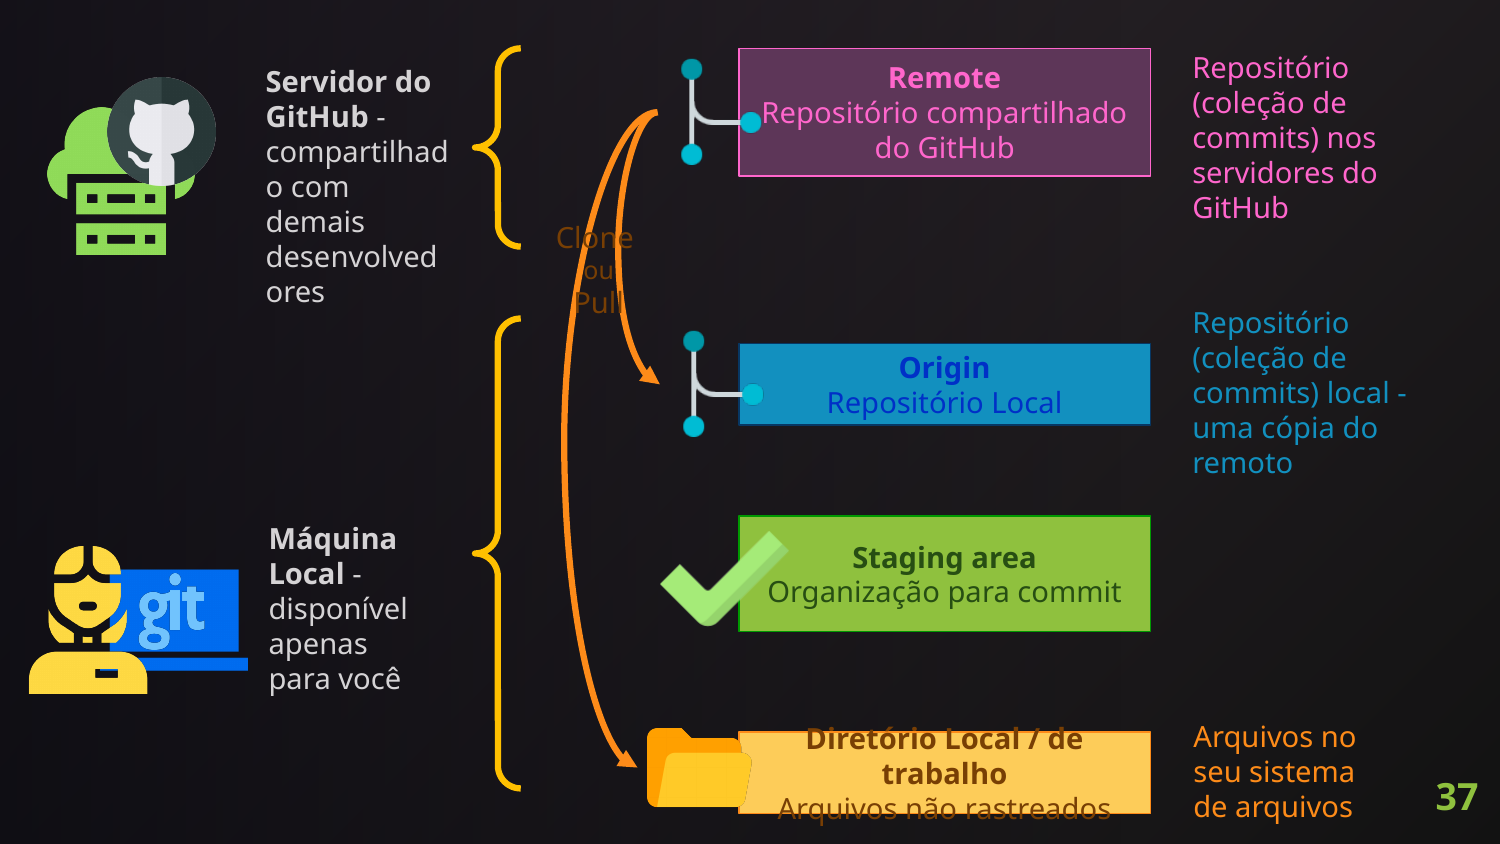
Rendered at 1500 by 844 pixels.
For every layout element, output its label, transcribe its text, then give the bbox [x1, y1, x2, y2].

text_box Máquina Local - disponível apenas para você [253, 505, 450, 704]
picture [637, 708, 756, 827]
picture [14, 546, 248, 694]
text_box Remote Repositório compartilhado do GitHub [786, 48, 1151, 176]
text_box Arquivos no seu sistema de arquivos [1178, 703, 1380, 832]
text_box Origin Repositório Local [788, 343, 1151, 425]
picture [660, 514, 789, 643]
picture [47, 77, 216, 255]
slide_number <number> [1407, 752, 1494, 844]
picture [657, 48, 786, 176]
text_box Servidor do GitHub - compartilhado com demais desenvolvedores [250, 48, 469, 278]
text_box Diretório Local / de trabalho Arquivos não rastreados [756, 732, 1151, 814]
text_box Repositório (coleção de commits) nos servidores do GitHub [1177, 34, 1475, 126]
text_box Staging area Organização para commit [789, 515, 1151, 632]
picture [659, 320, 788, 449]
text_box Repositório (coleção de commits) local - uma cópia do remoto [1177, 289, 1463, 479]
text_box Clone ou Pull [539, 204, 658, 326]
